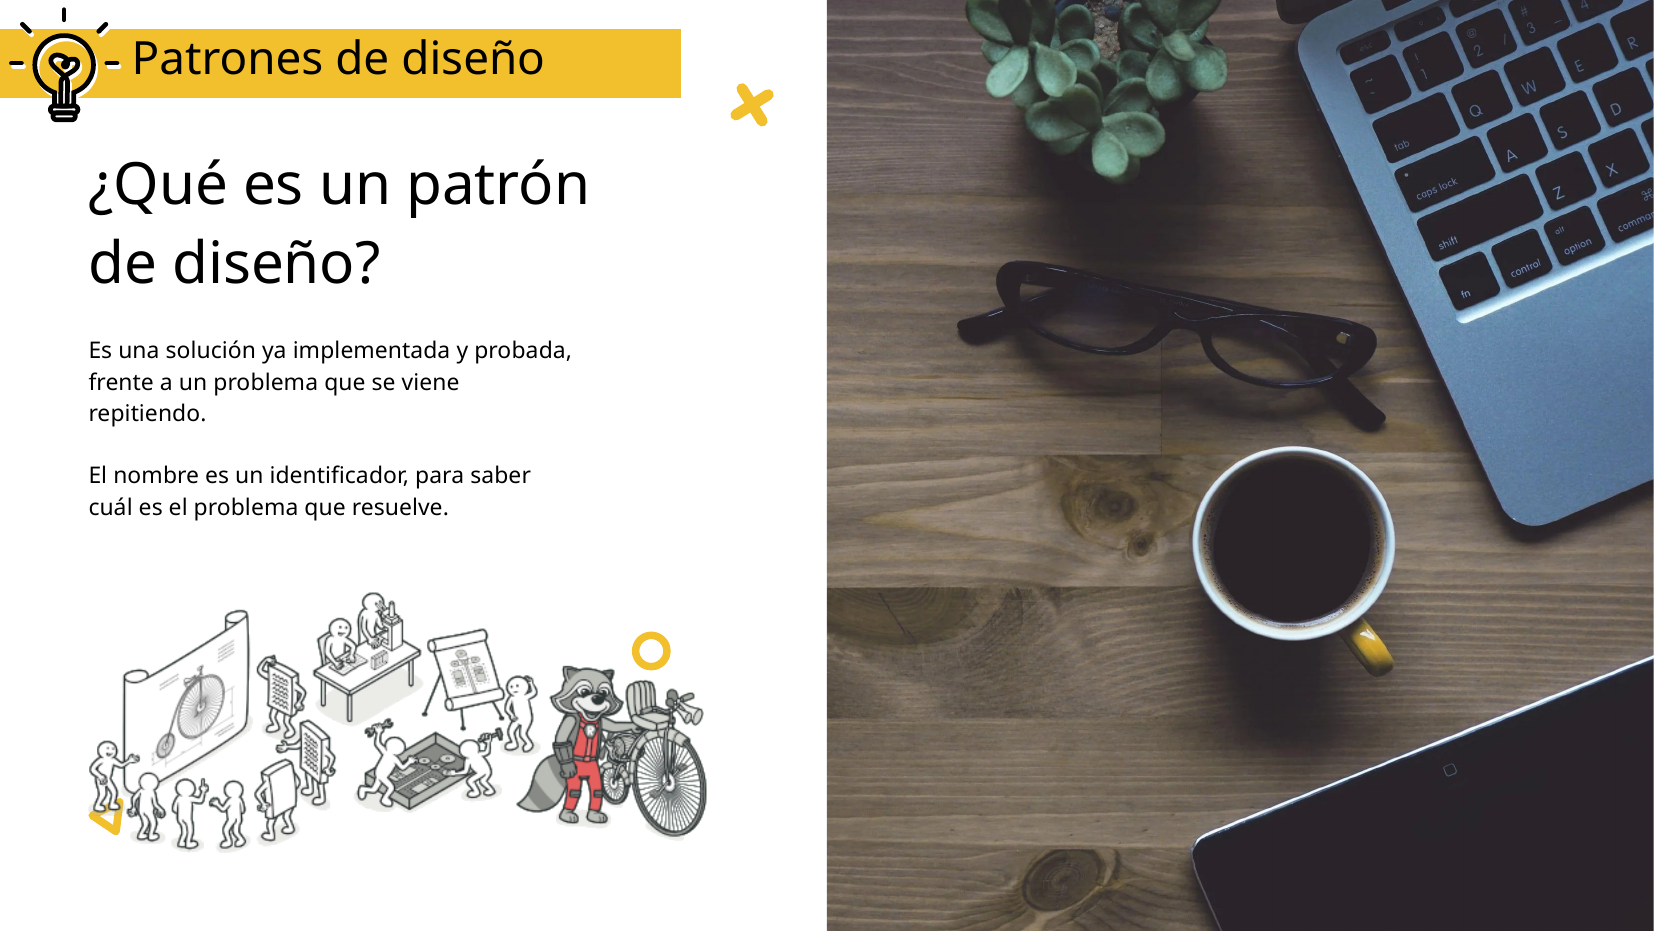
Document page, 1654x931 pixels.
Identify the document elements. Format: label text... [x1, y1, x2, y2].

title Patrones de diseño [131, 16, 578, 97]
picture [826, 0, 1654, 931]
picture [88, 590, 708, 857]
title ¿Qué es un patrón de diseño? [88, 142, 810, 301]
text_box Es una solución ya implementada y probada, frente a un problema que se viene repitiendo. El nombre es un identificador, para saber cuál es el problema que resuelve. [88, 295, 577, 562]
